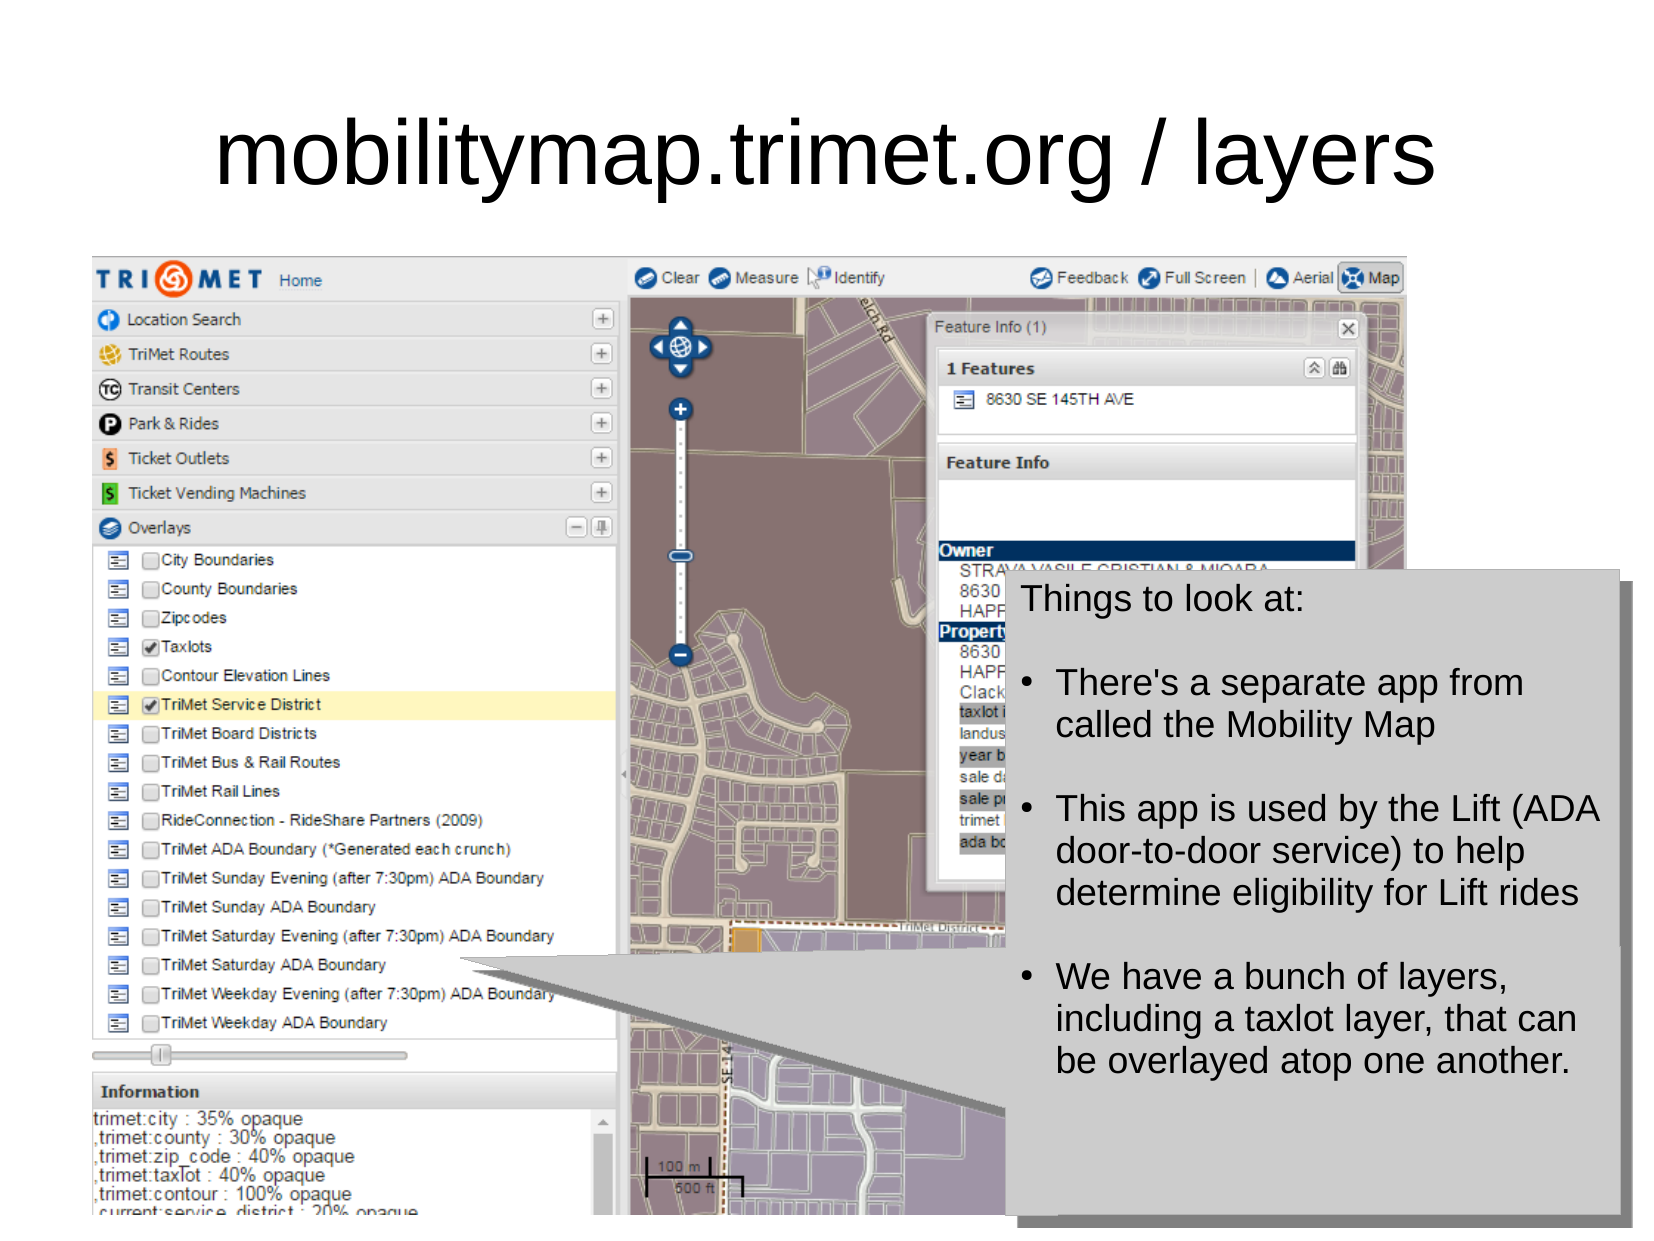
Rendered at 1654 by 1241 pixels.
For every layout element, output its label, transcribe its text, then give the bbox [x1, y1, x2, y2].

title mobilitymap.trimet.org / layers [82, 49, 1571, 257]
picture [92, 256, 1407, 1216]
text_box Things to look at: There's a separate app from called the Mobility Map This app is used by the Lift (ADA door-to-door service) to help determine eligibility for Lift rides We have a bunch of layers, including a taxlot layer, that can be overlayed atop one another. [460, 569, 1621, 1216]
